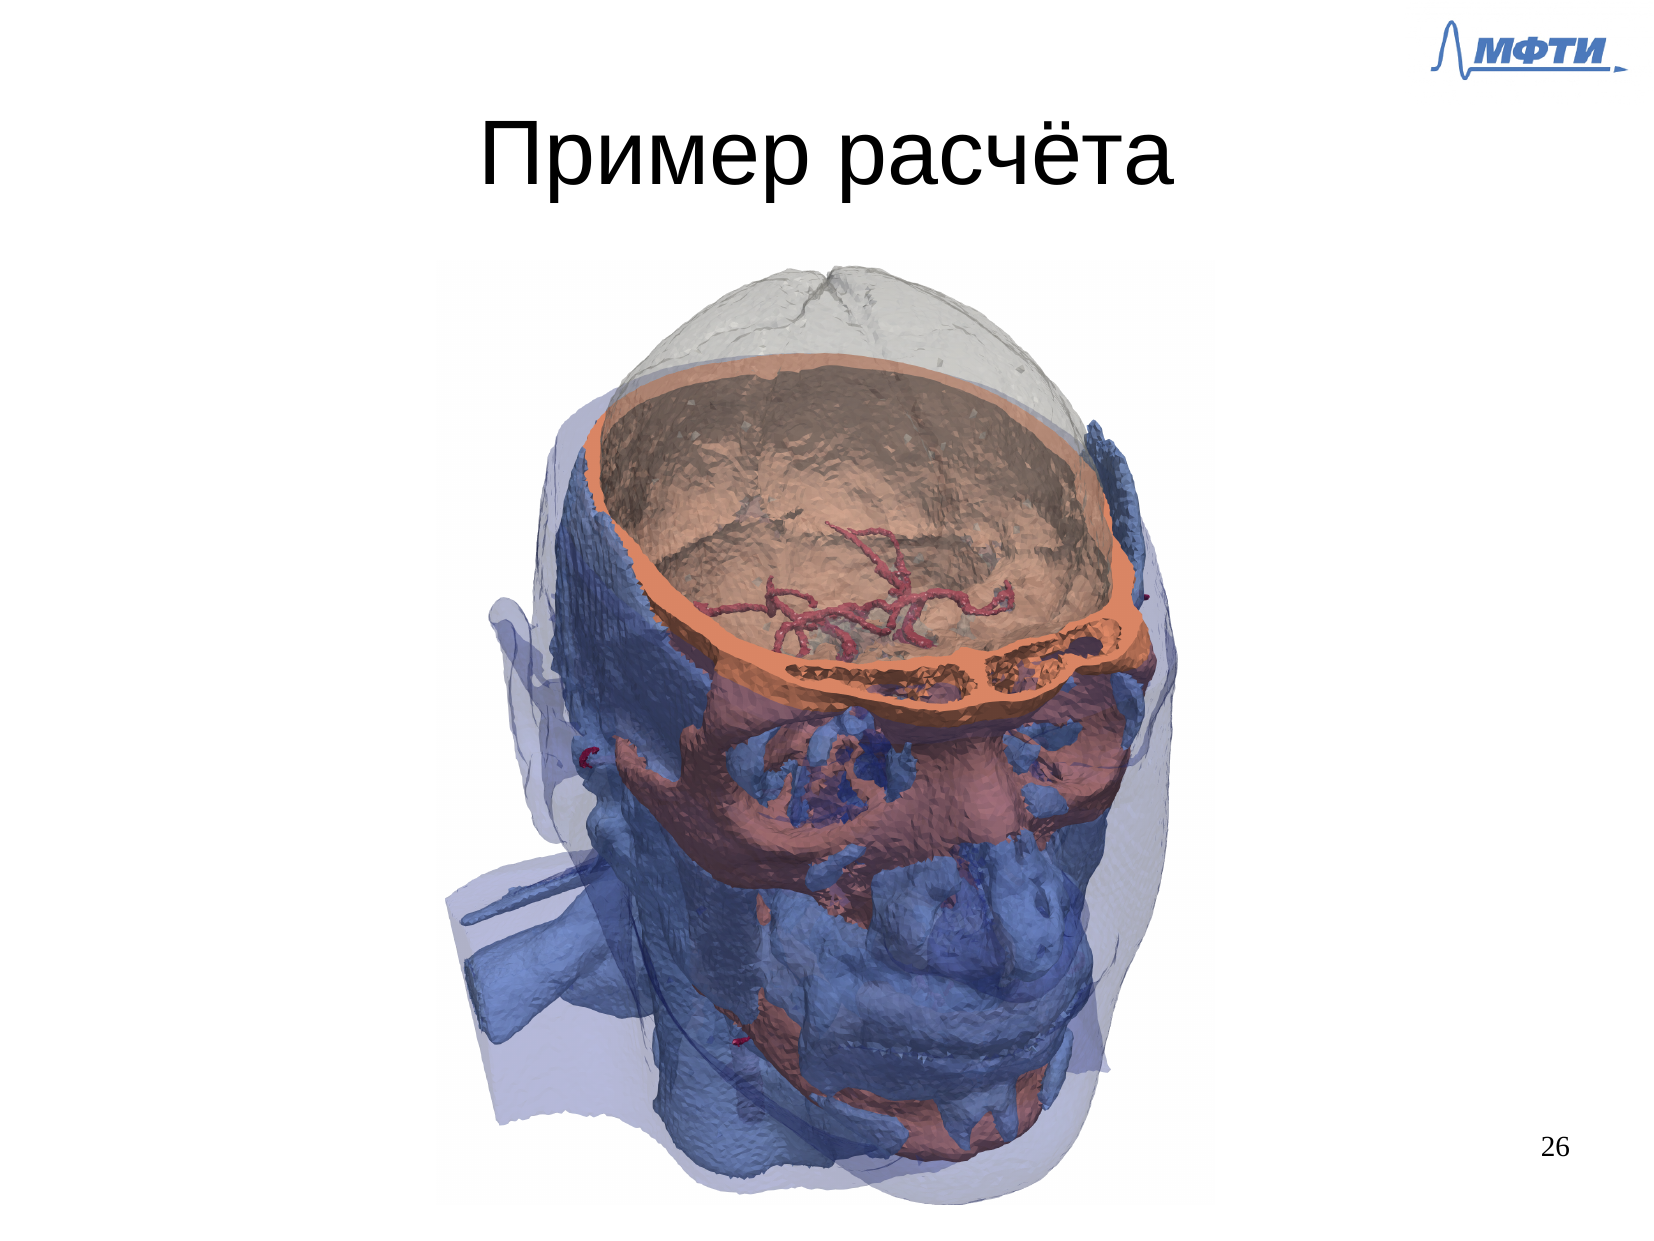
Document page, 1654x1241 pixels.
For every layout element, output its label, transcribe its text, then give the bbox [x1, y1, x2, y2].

title Пример расчёта [82, 49, 1571, 257]
picture [0, 0, 1654, 1241]
